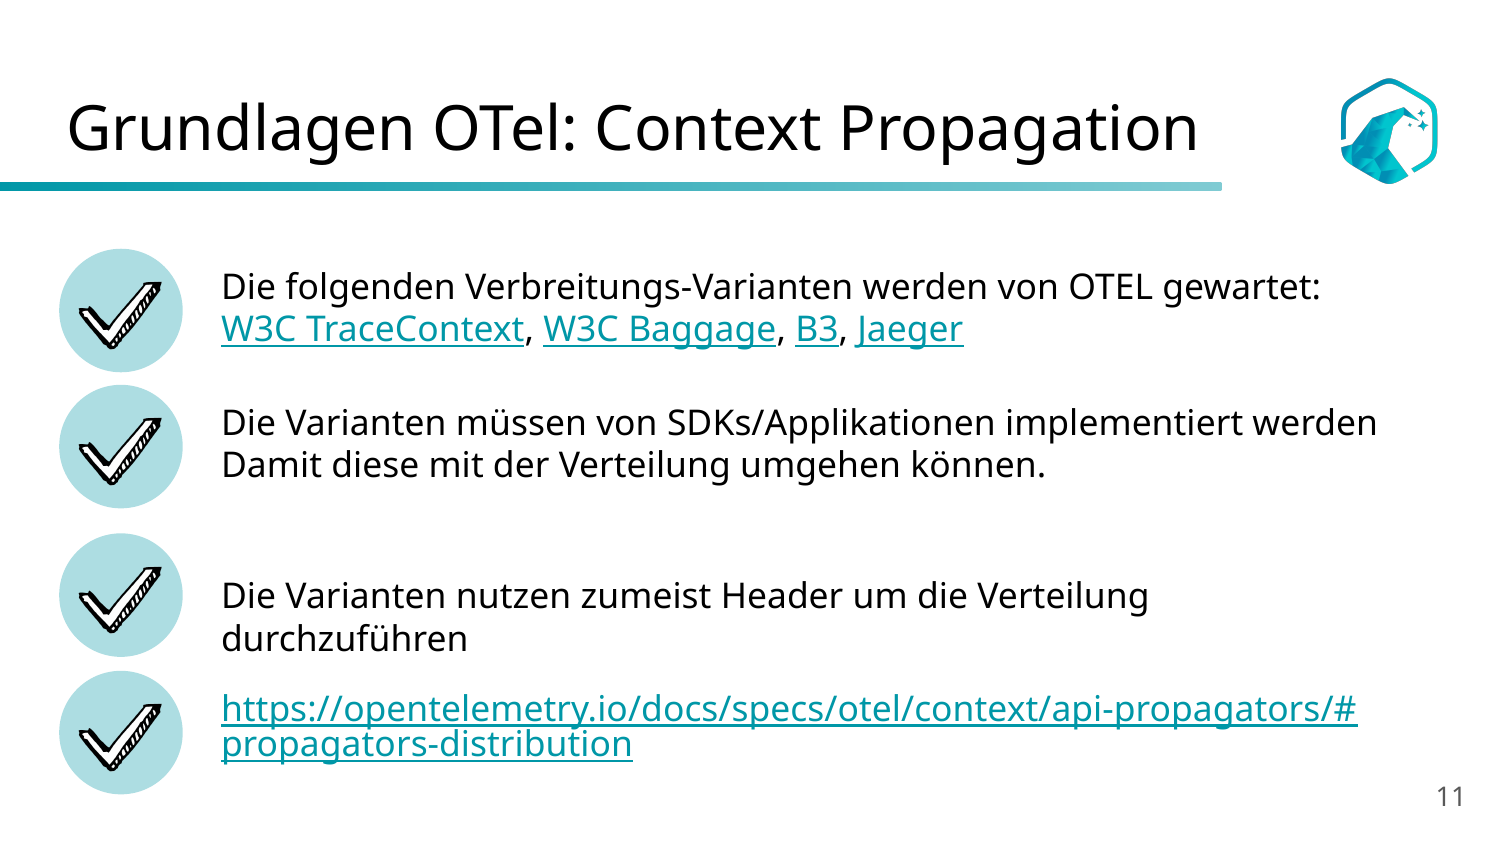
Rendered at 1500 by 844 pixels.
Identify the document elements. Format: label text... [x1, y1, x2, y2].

text_box Die folgenden Verbreitungs-Varianten werden von OTEL gewartet: W3C TraceContext, W3C Baggage, B3, Jaeger [206, 248, 1466, 371]
text_box [59, 248, 183, 373]
picture [77, 281, 165, 351]
picture [77, 417, 165, 487]
text_box Die Varianten nutzen zumeist Header um die Verteilung durchzuführen [206, 558, 1394, 670]
picture [77, 703, 165, 773]
picture [77, 566, 165, 635]
title Grundlagen OTel: Context Propagation [51, 72, 1449, 167]
text_box Die Varianten müssen von SDKs/Applikationen implementiert werden Damit diese mit der Verteilung umgehen können. [206, 384, 1500, 501]
picture [1330, 167, 1449, 188]
slide_number <number> [1391, 764, 1482, 829]
text_box [59, 384, 183, 509]
text_box [59, 533, 183, 657]
text_box https://opentelemetry.io/docs/specs/otel/context/api-propagators/#propagators-distribution [206, 670, 1394, 750]
text_box [59, 670, 183, 795]
